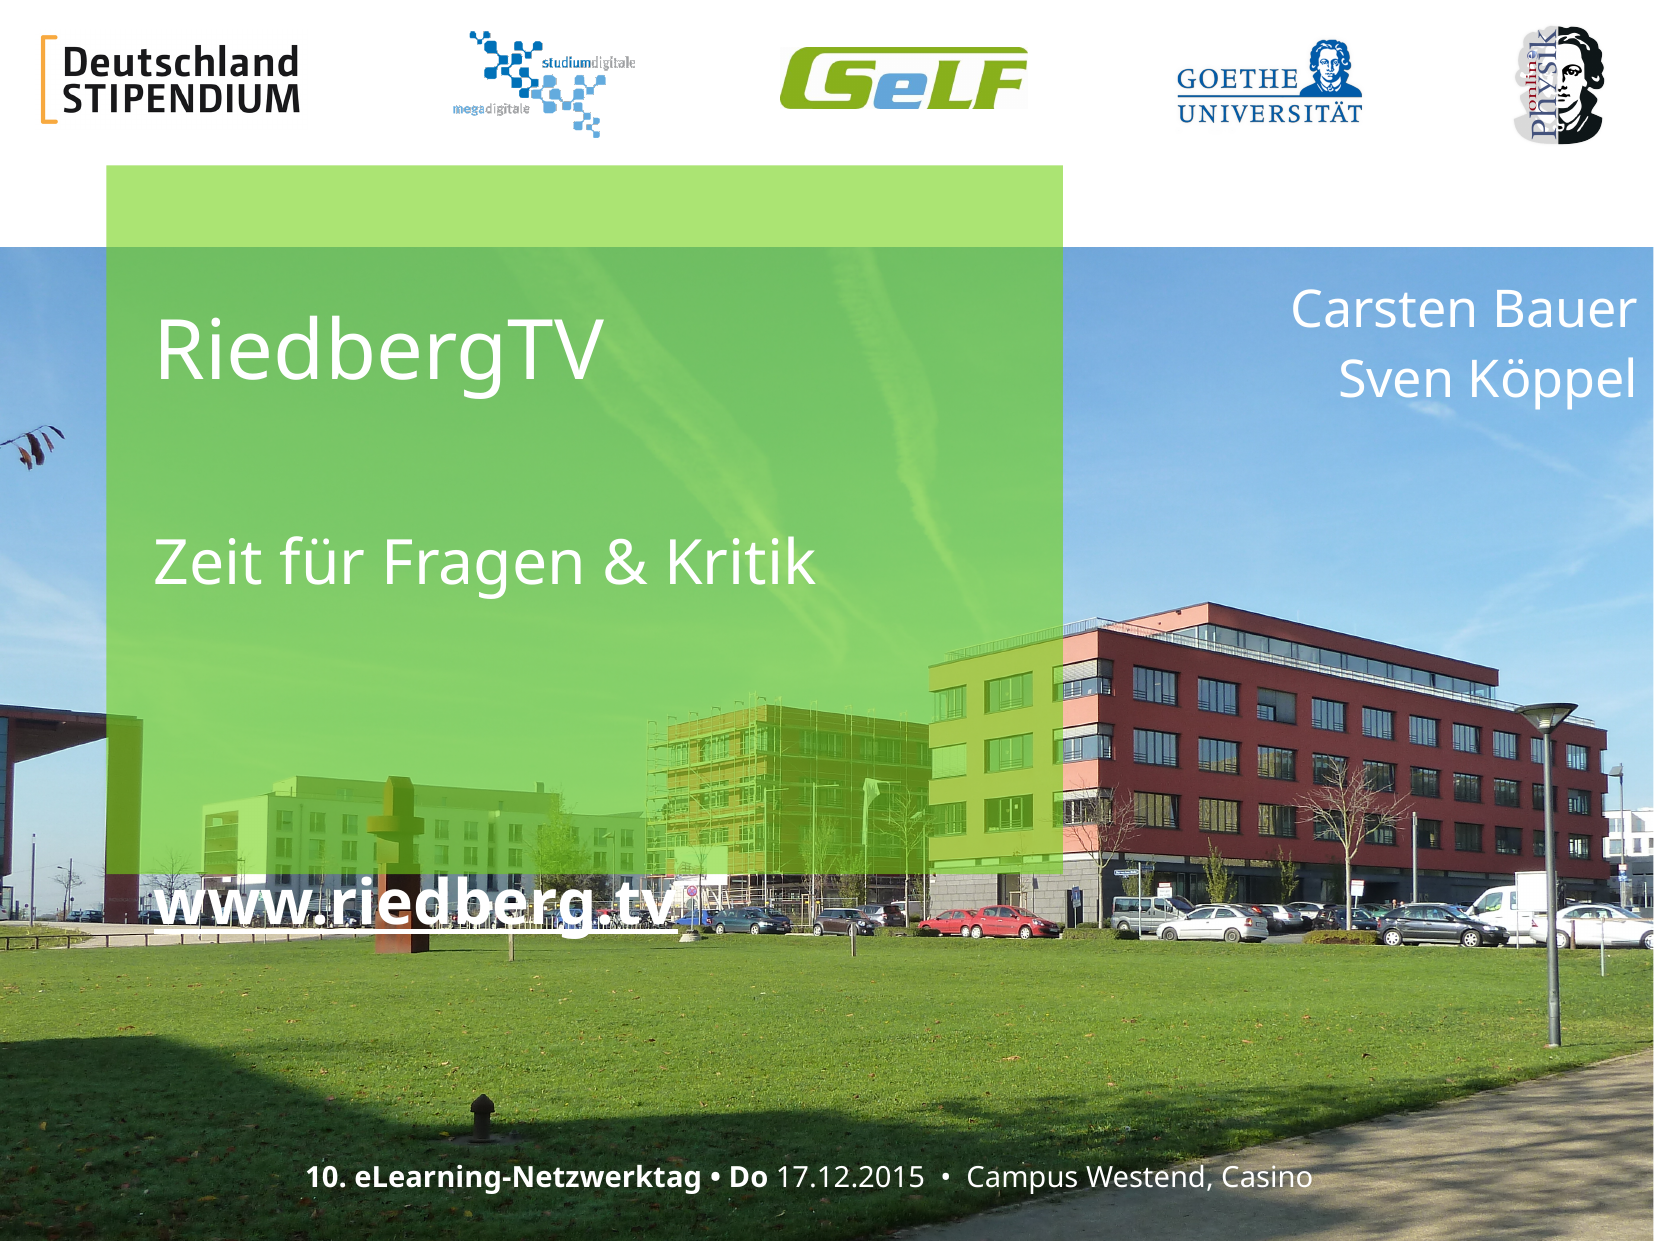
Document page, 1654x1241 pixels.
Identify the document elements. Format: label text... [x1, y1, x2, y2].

text_box 10. eLearning-Netzwerktag • Do 17.12.2015 • Campus Westend, Casino [290, 1148, 1364, 1205]
text_box RiedbergTV Zeit für Fragen & Kritik www.riedberg.tv [138, 283, 756, 842]
text_box [106, 165, 1063, 875]
text_box Carsten Bauer Sven Köppel [1275, 264, 1634, 436]
picture [1511, 23, 1607, 147]
picture [453, 23, 635, 142]
picture [0, 247, 1654, 1241]
picture [35, 29, 308, 131]
picture [780, 47, 1028, 109]
picture [1173, 35, 1366, 135]
